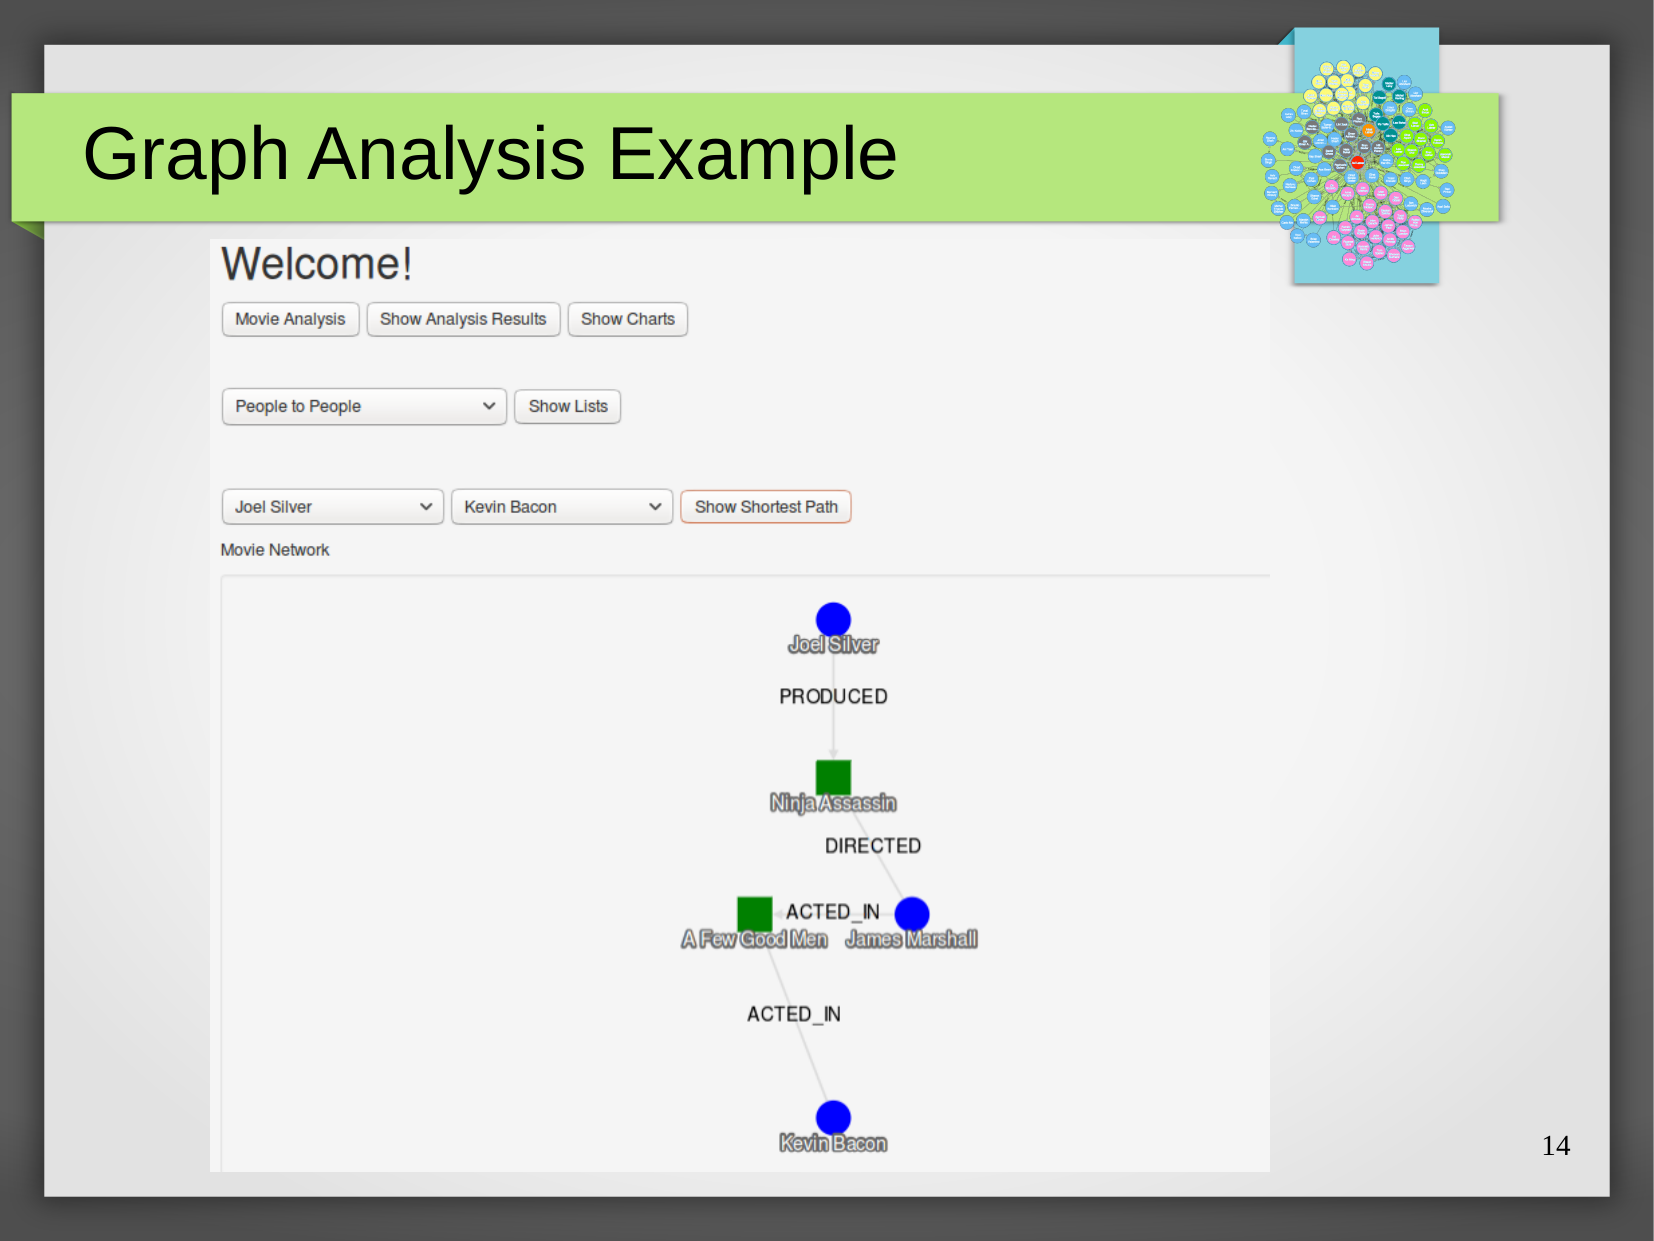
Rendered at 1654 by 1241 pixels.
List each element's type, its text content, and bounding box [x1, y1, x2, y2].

picture [0, 0, 1654, 1241]
title Graph Analysis Example [82, 94, 1260, 213]
